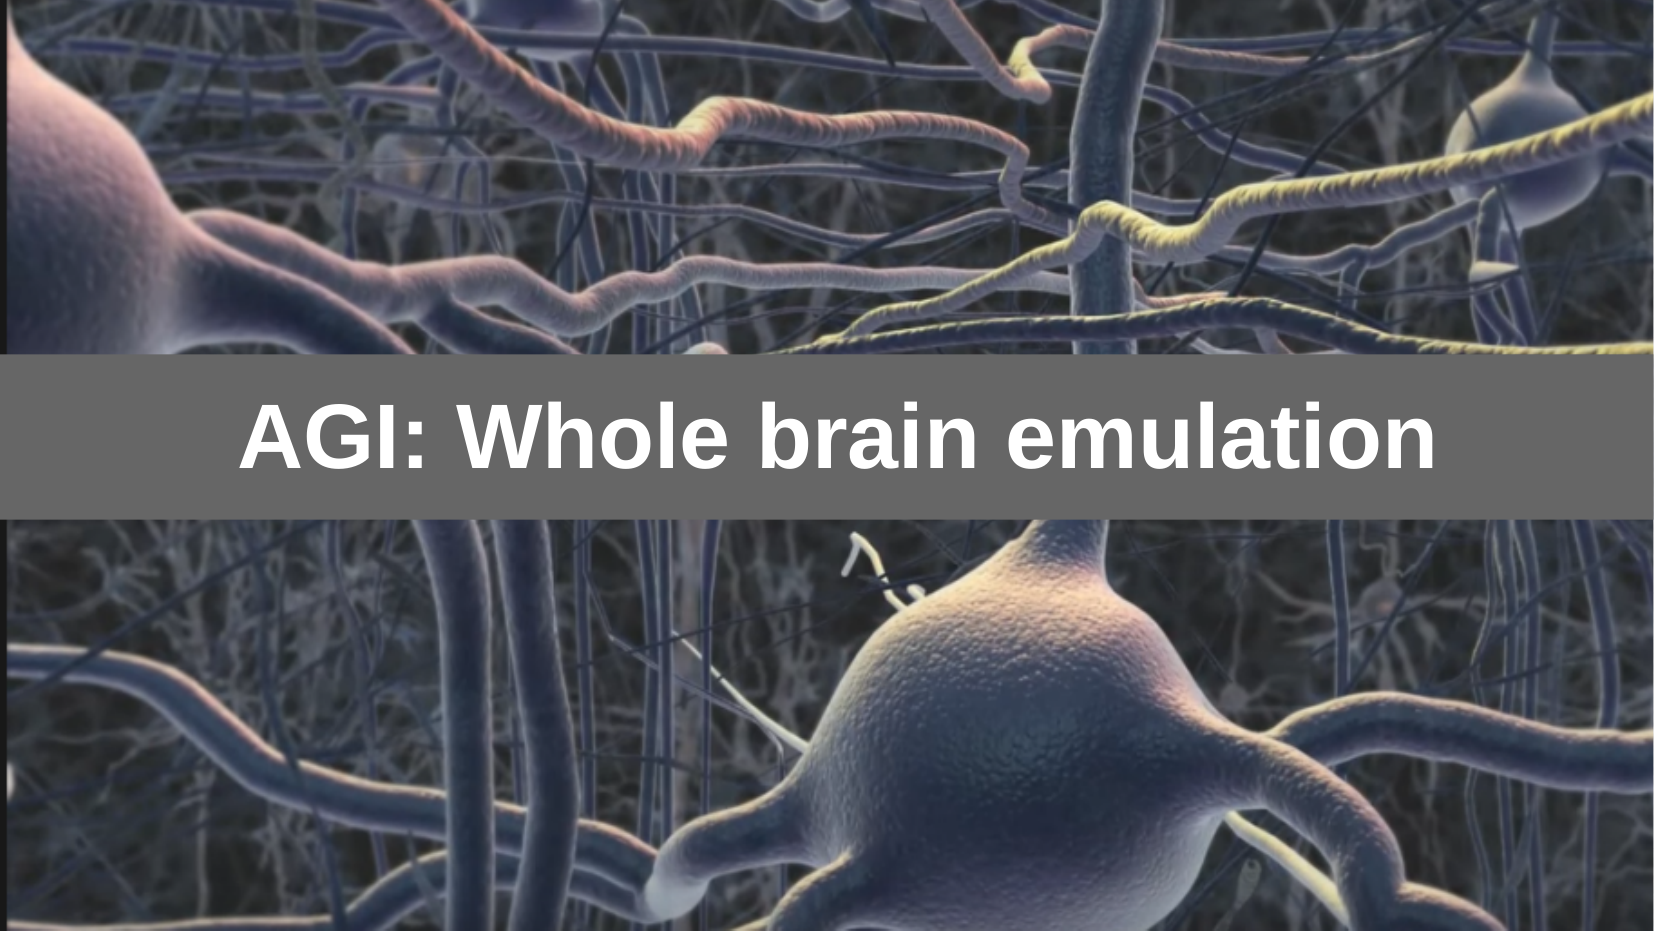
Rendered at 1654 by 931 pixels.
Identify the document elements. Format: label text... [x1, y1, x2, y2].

title AGI: Whole brain emulation [0, 354, 1654, 520]
picture [0, 520, 1654, 931]
picture [0, 0, 1654, 354]
